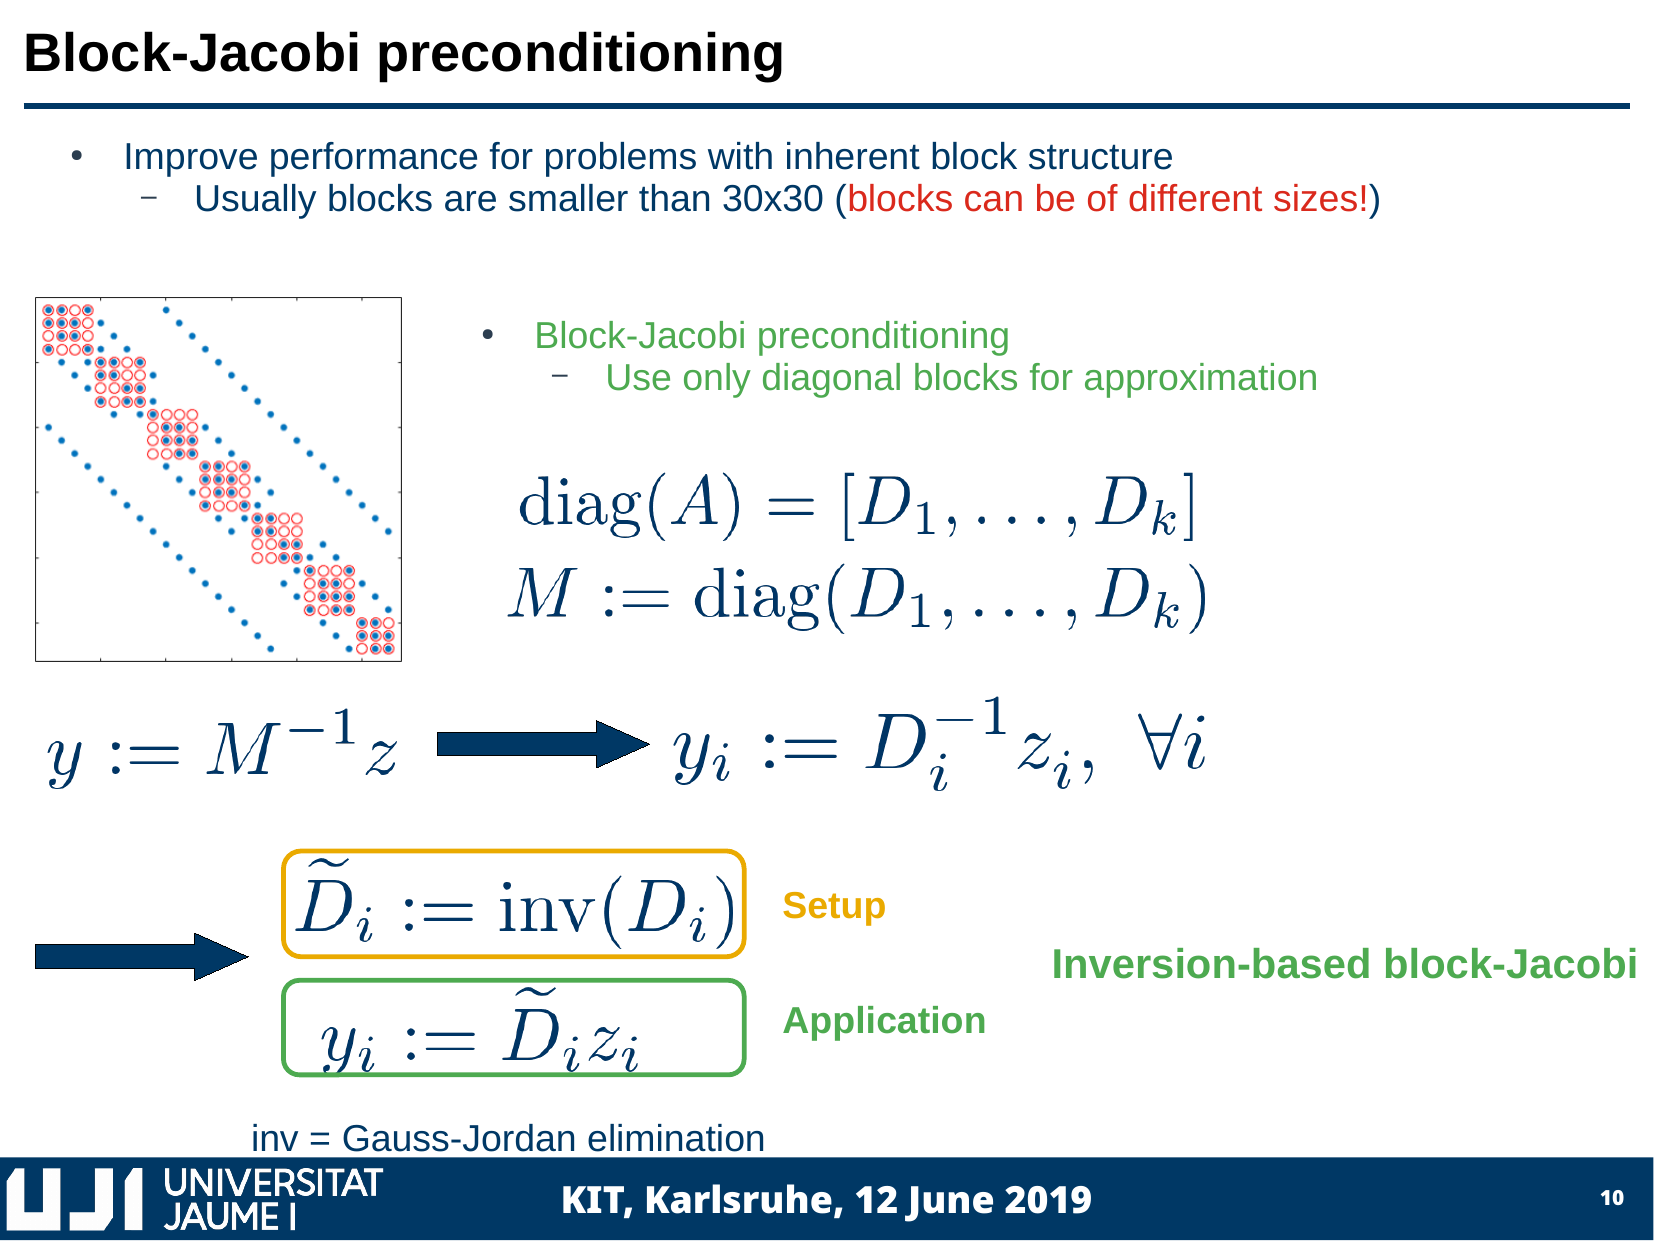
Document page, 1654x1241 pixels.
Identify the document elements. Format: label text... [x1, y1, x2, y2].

picture [321, 987, 638, 1072]
picture [35, 297, 402, 662]
text_box Inversion-based block-Jacobi [1036, 933, 1654, 995]
picture [47, 708, 397, 789]
text_box inv = Gauss-Jordan elimination [236, 1110, 781, 1168]
picture [0, 1158, 390, 1241]
text_box Improve performance for problems with inherent block structure Usually blocks are smaller than 30x30 (blocks can be of different sizes!) [37, 128, 1583, 260]
picture [507, 563, 1205, 634]
title Block-Jacobi preconditioning [23, 0, 1630, 107]
text_box Block-Jacobi preconditioning Use only diagonal blocks for approximation [448, 307, 1424, 414]
picture [673, 696, 1205, 791]
picture [519, 472, 1193, 541]
text_box Setup [767, 876, 902, 934]
text_box [35, 933, 249, 981]
text_box [437, 720, 650, 768]
text_box Application [767, 992, 1002, 1049]
picture [295, 858, 733, 949]
